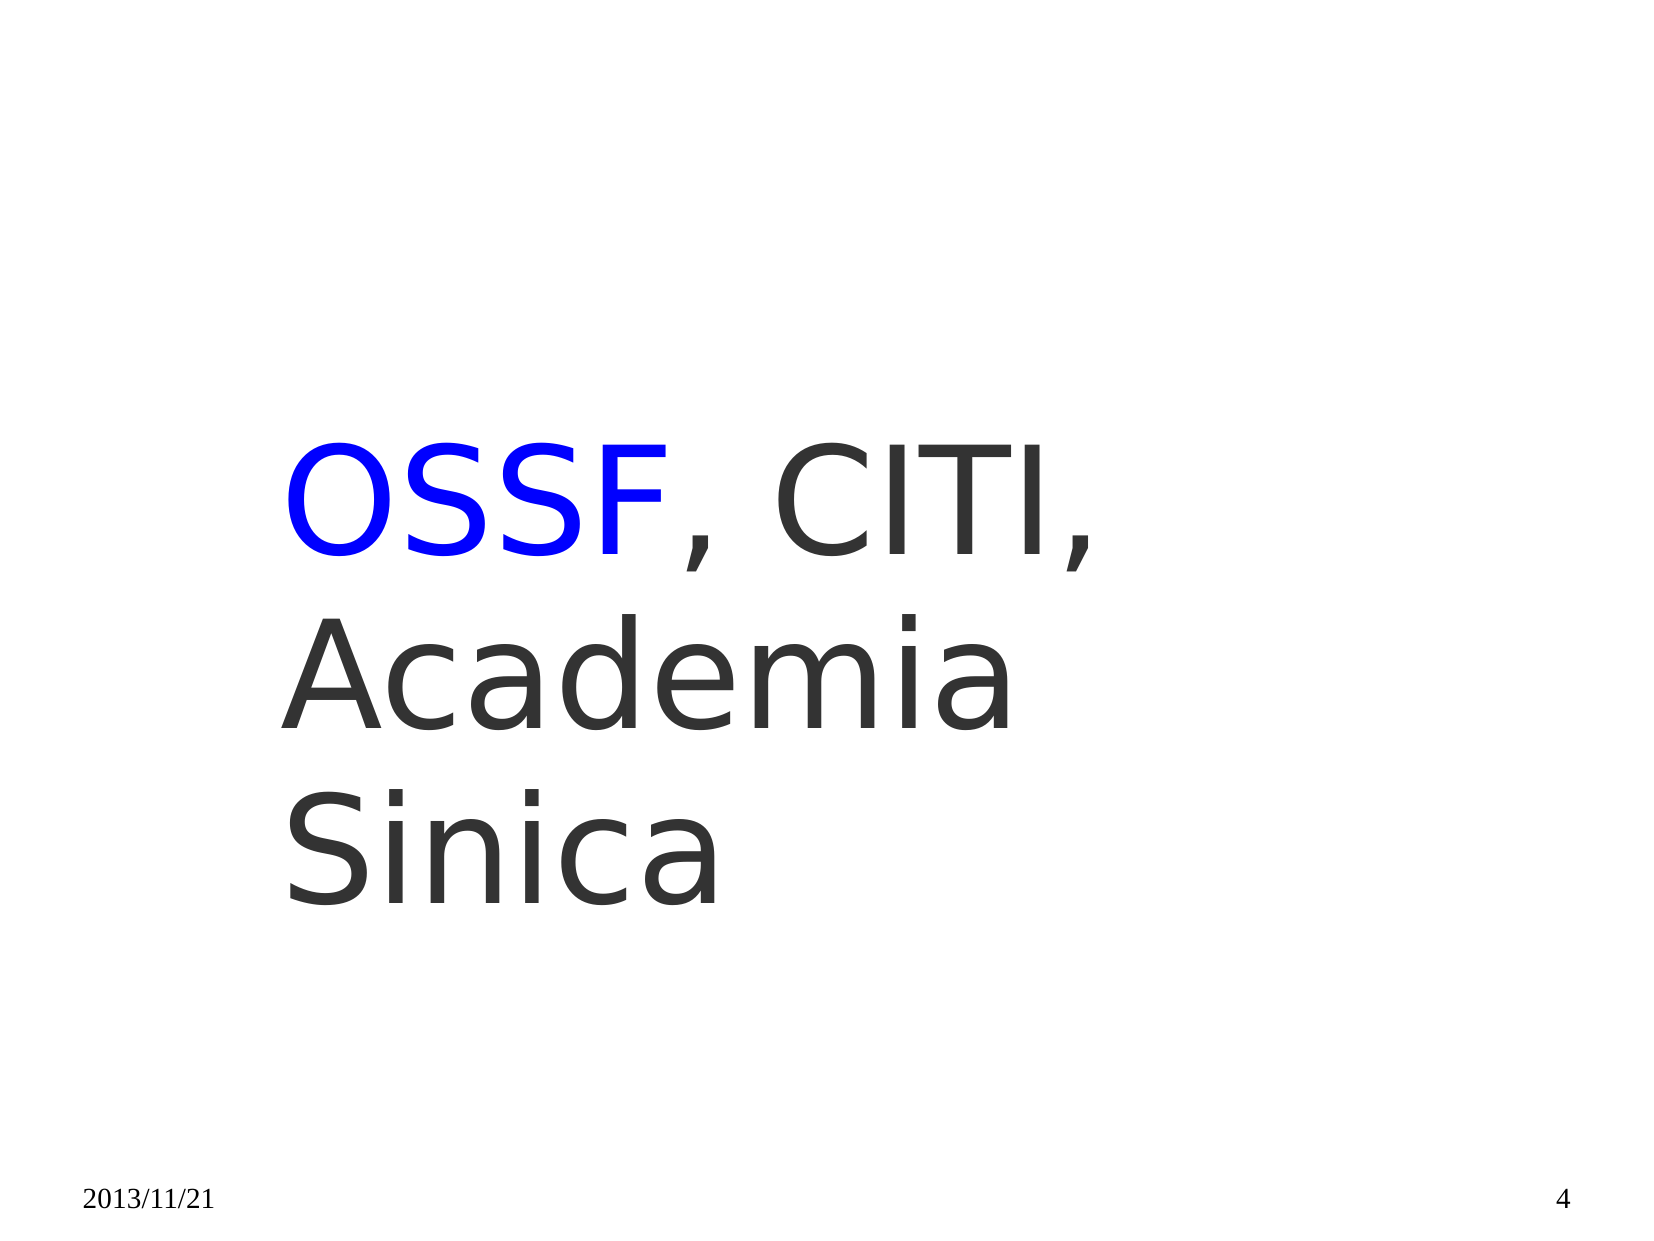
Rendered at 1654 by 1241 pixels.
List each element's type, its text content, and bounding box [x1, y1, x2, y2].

text_box OSSF, CITI, Academia Sinica [265, 407, 1418, 775]
